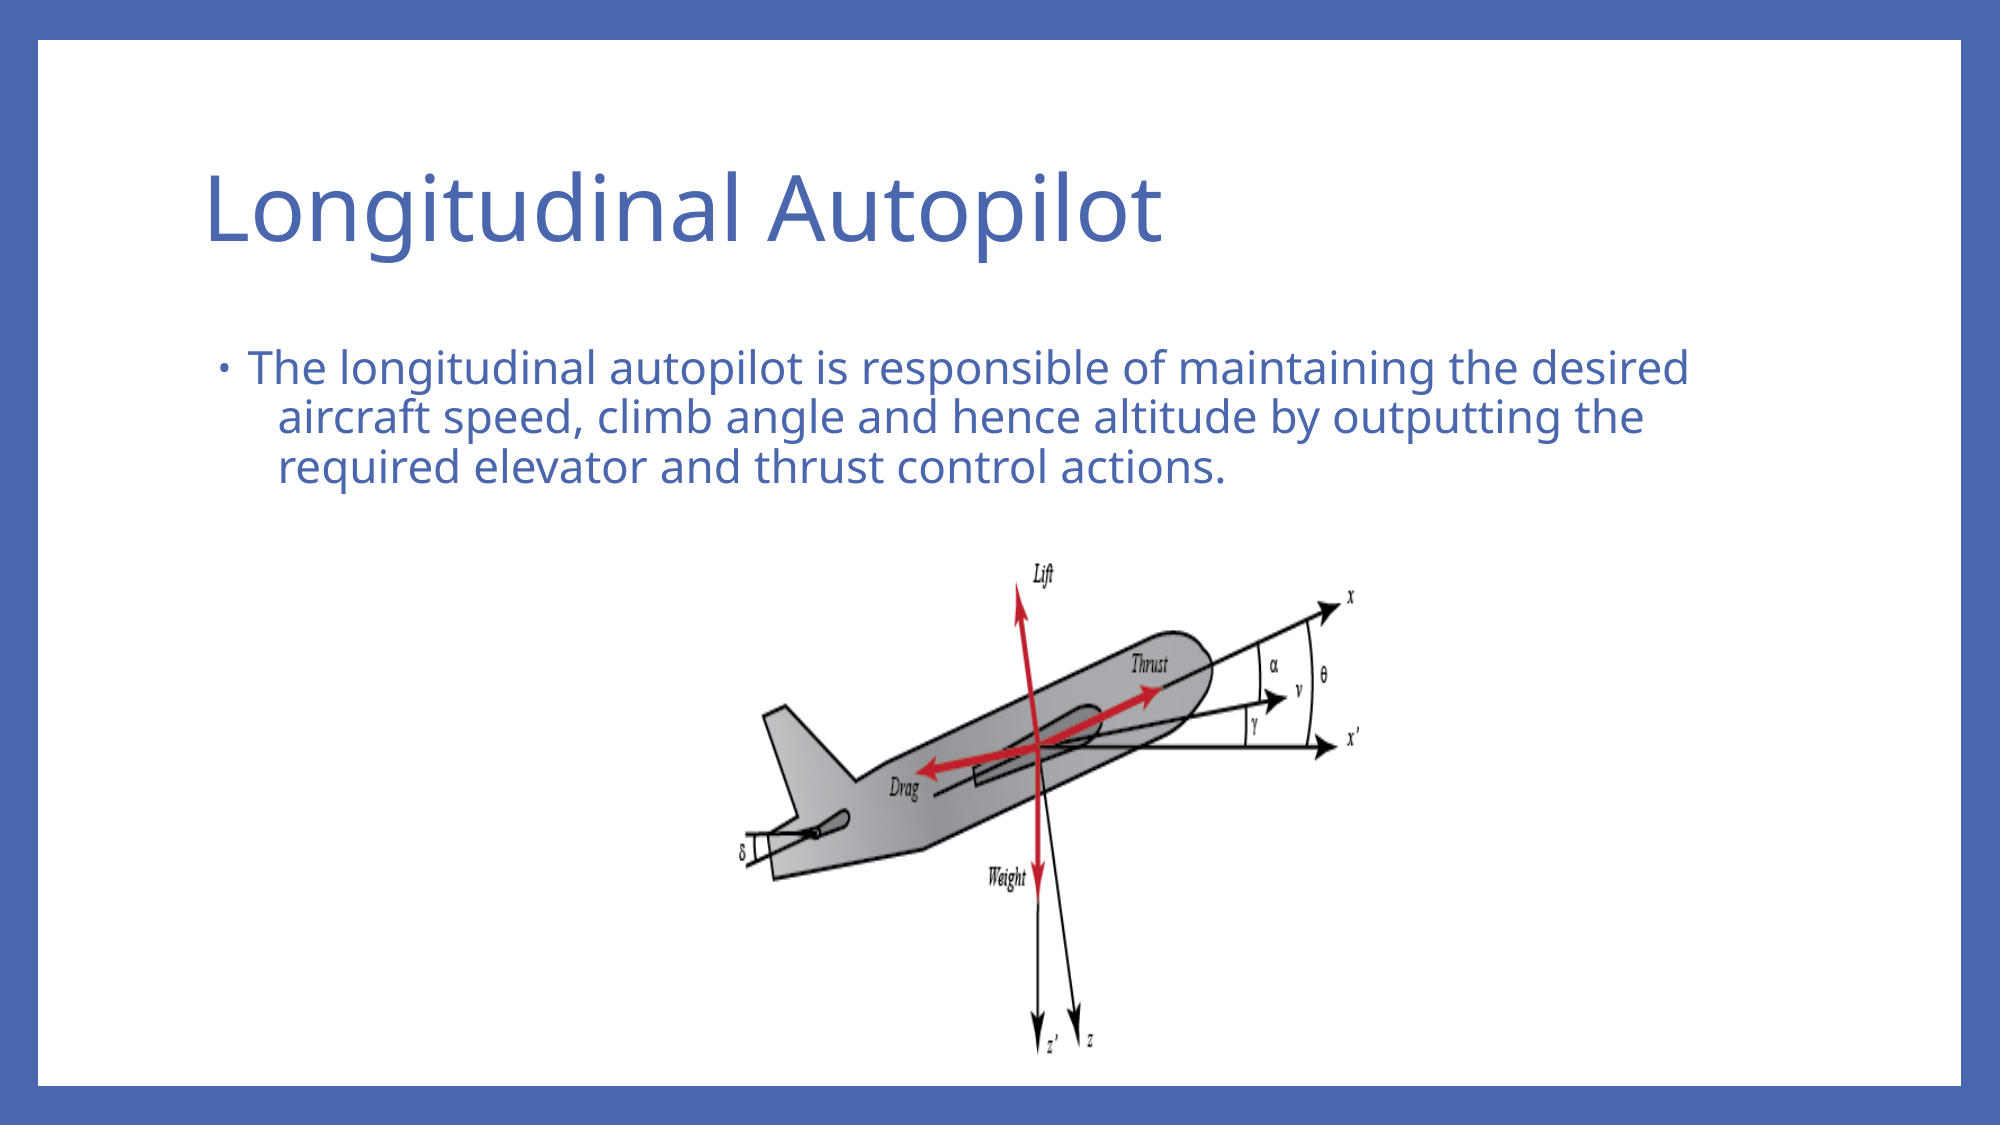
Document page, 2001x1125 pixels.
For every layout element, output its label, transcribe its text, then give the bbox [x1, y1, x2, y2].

list The longitudinal autopilot is responsible of maintaining the desired aircraft speed, climb angle and hence altitude by outputting the required elevator and thrust control actions. [187, 337, 1808, 1000]
picture [739, 562, 1359, 1062]
title Longitudinal Autopilot [187, 99, 1808, 323]
